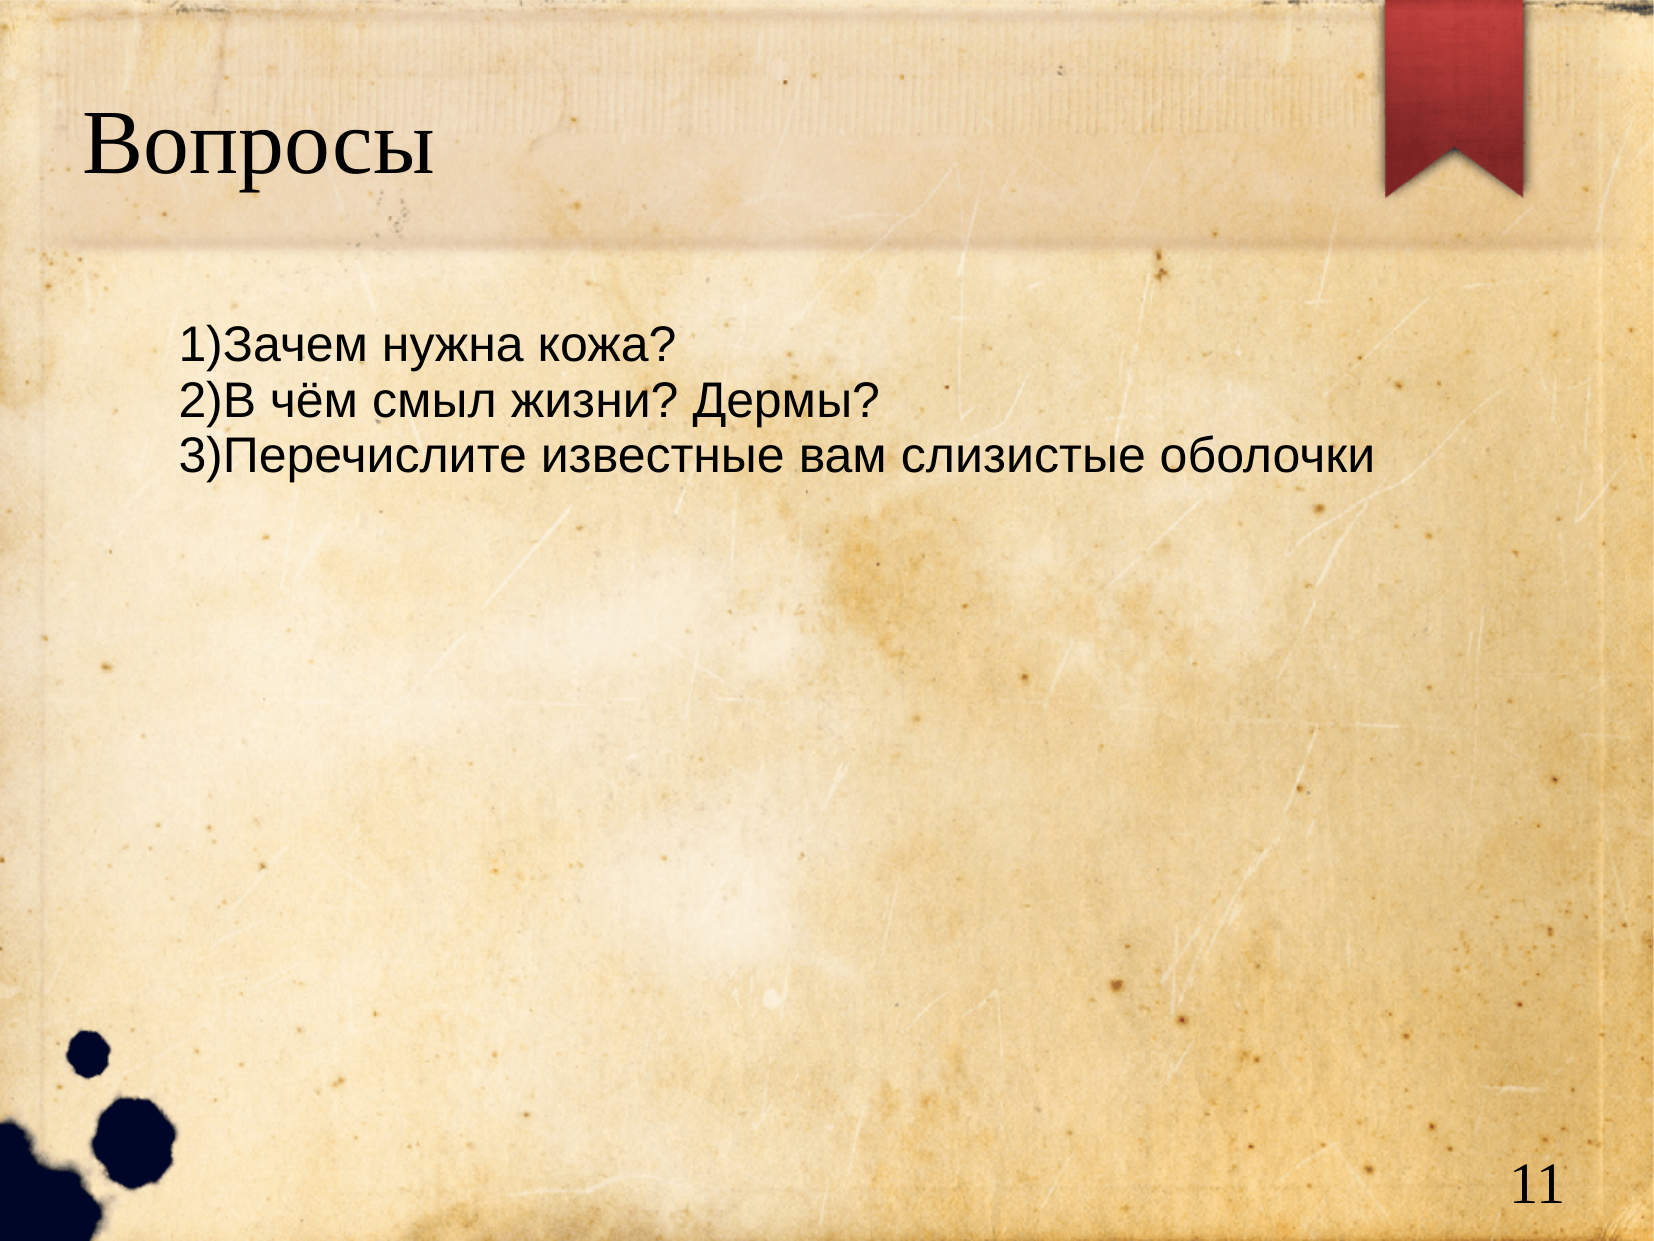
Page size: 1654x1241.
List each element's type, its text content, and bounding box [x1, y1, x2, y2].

picture [0, 0, 1654, 1241]
title Вопросы [82, 49, 1347, 237]
text_box Зачем нужна кожа? В чём смыл жизни? Дермы? Перечислите известные вам слизистые оболочки [163, 308, 1494, 491]
list 11 [1446, 1151, 1597, 1217]
